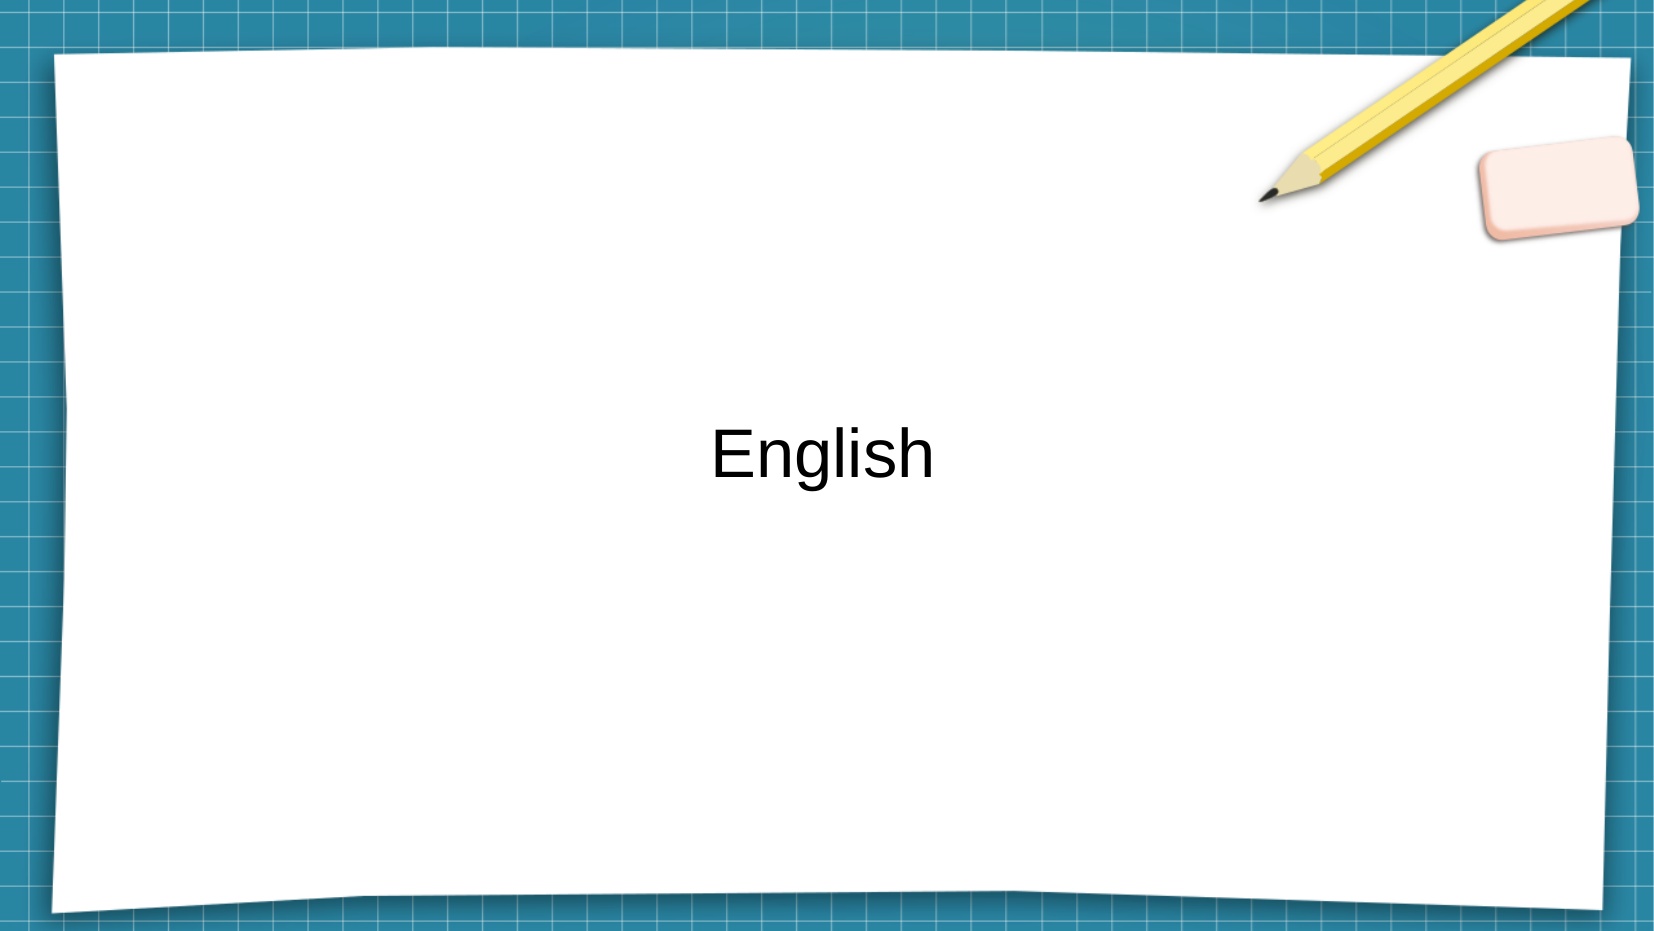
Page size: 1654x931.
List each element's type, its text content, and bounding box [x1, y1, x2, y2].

title English [88, 376, 1577, 532]
picture [0, 0, 1654, 931]
